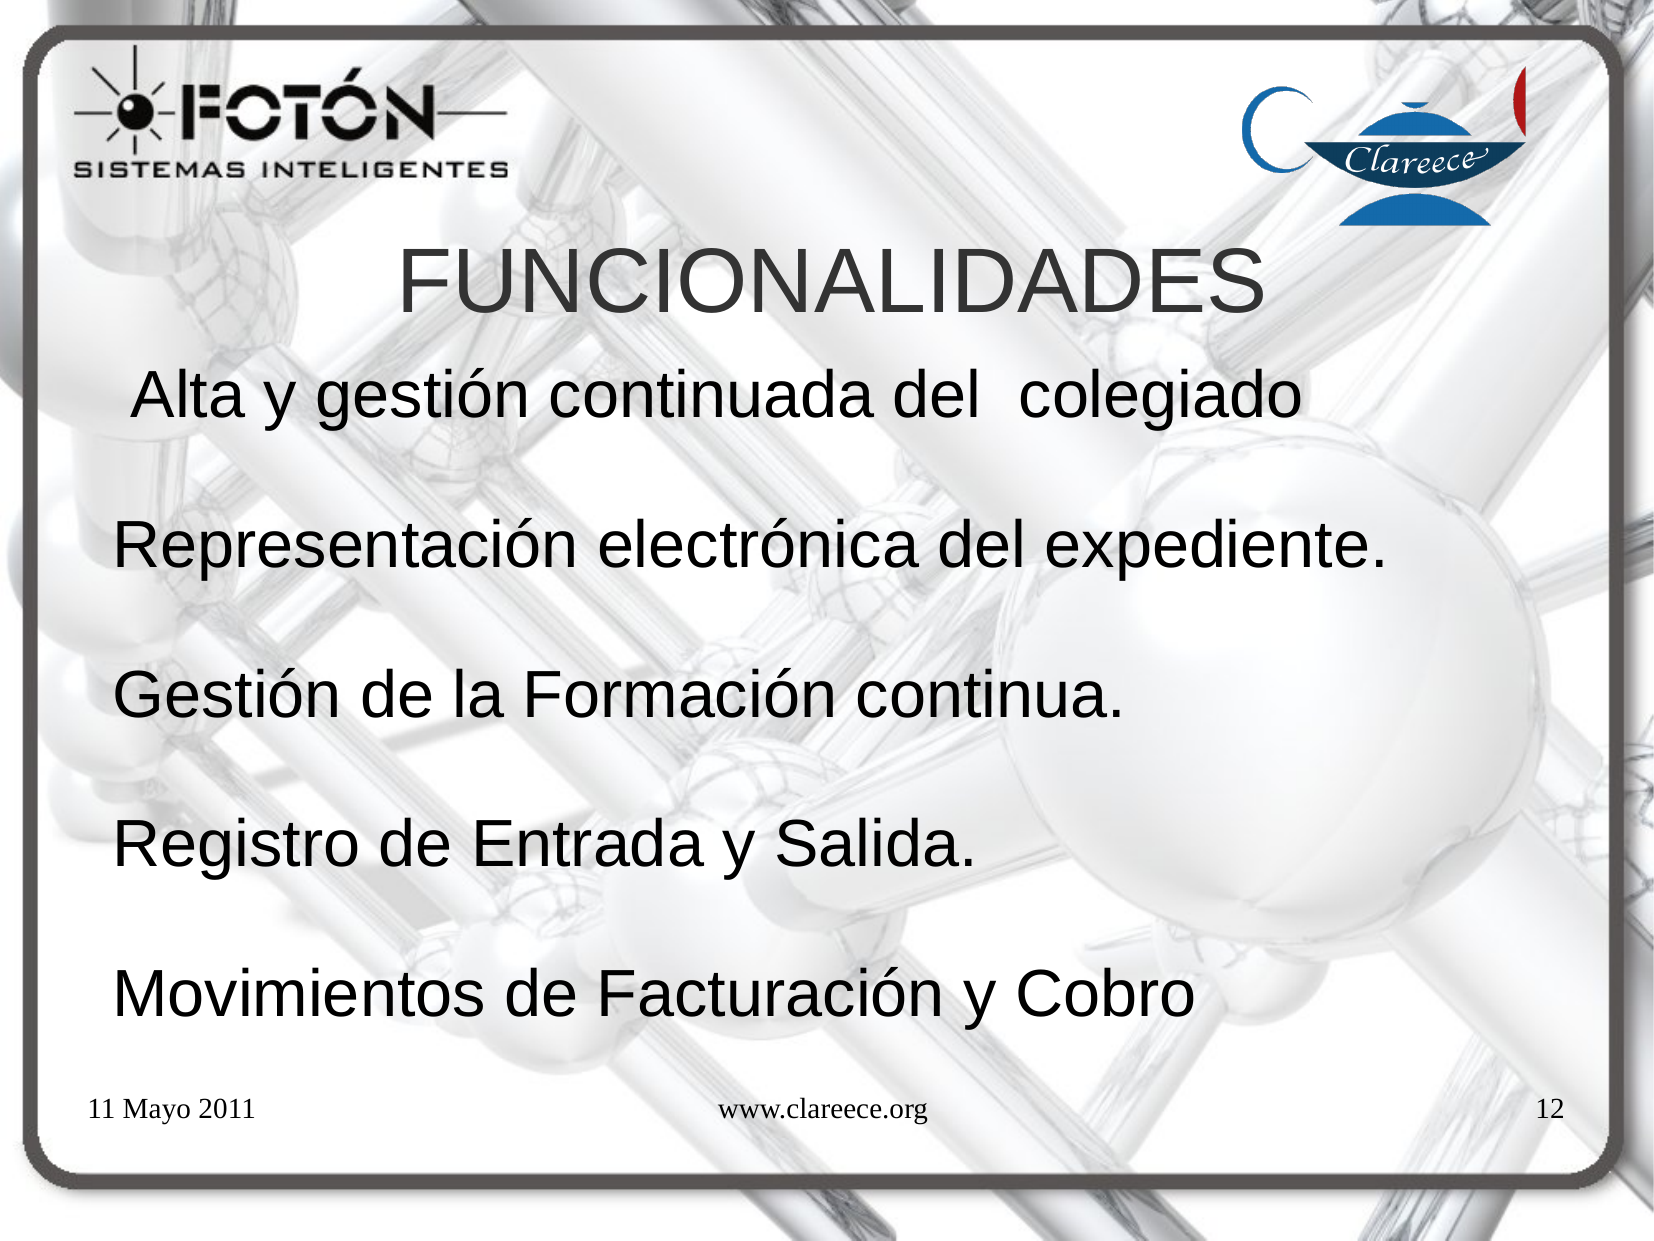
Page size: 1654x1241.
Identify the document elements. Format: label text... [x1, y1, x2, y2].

subtitle Alta y gestión continuada del colegiado Representación electrónica del expediente. Gestión de la Formación continua. Registro de Entrada y Salida. Movimientos de Facturación y Cobro [88, 147, 1577, 1166]
picture [0, 0, 1654, 1241]
